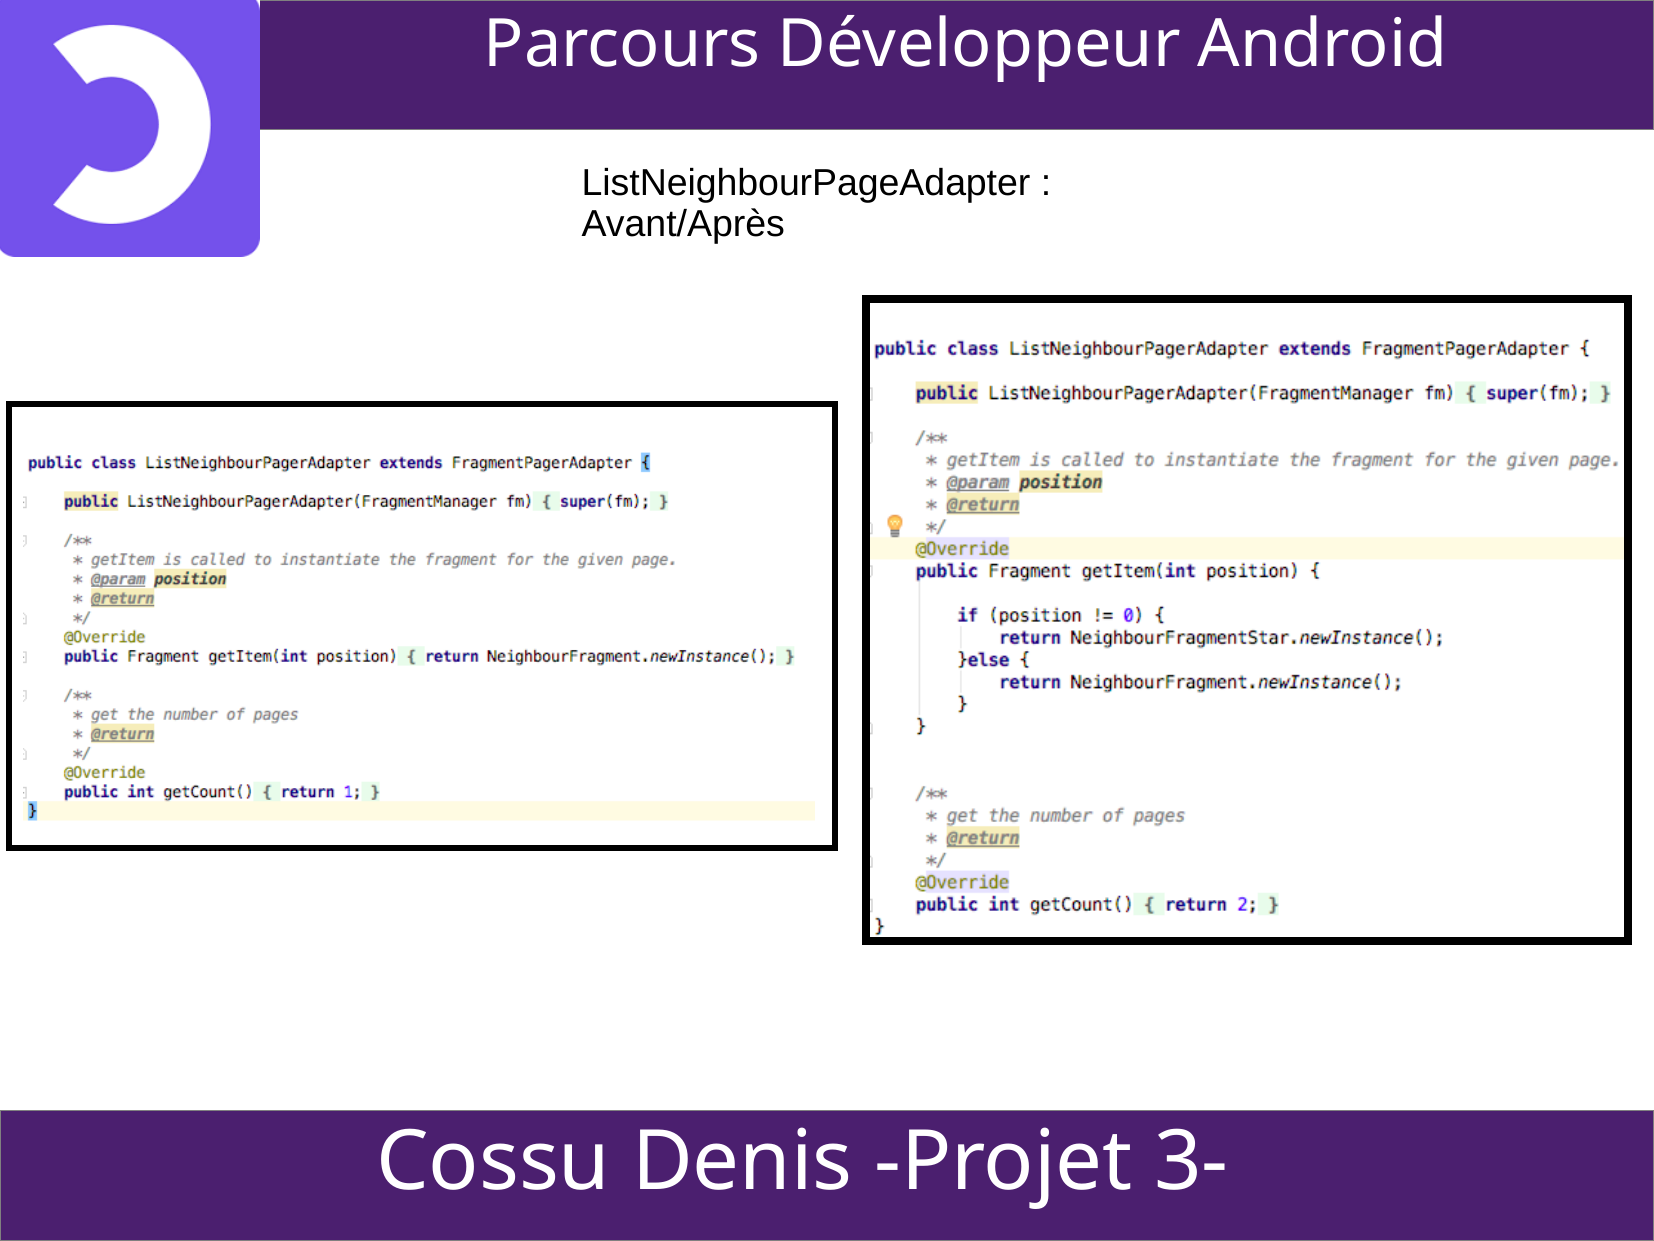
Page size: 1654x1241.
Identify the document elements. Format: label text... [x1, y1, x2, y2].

picture [23, 436, 815, 840]
picture [0, 0, 260, 257]
text_box ListNeighbourPageAdapter : Avant/Après [566, 153, 1205, 253]
text_box [6, 401, 838, 851]
text_box [862, 295, 1632, 945]
picture [870, 318, 1624, 937]
